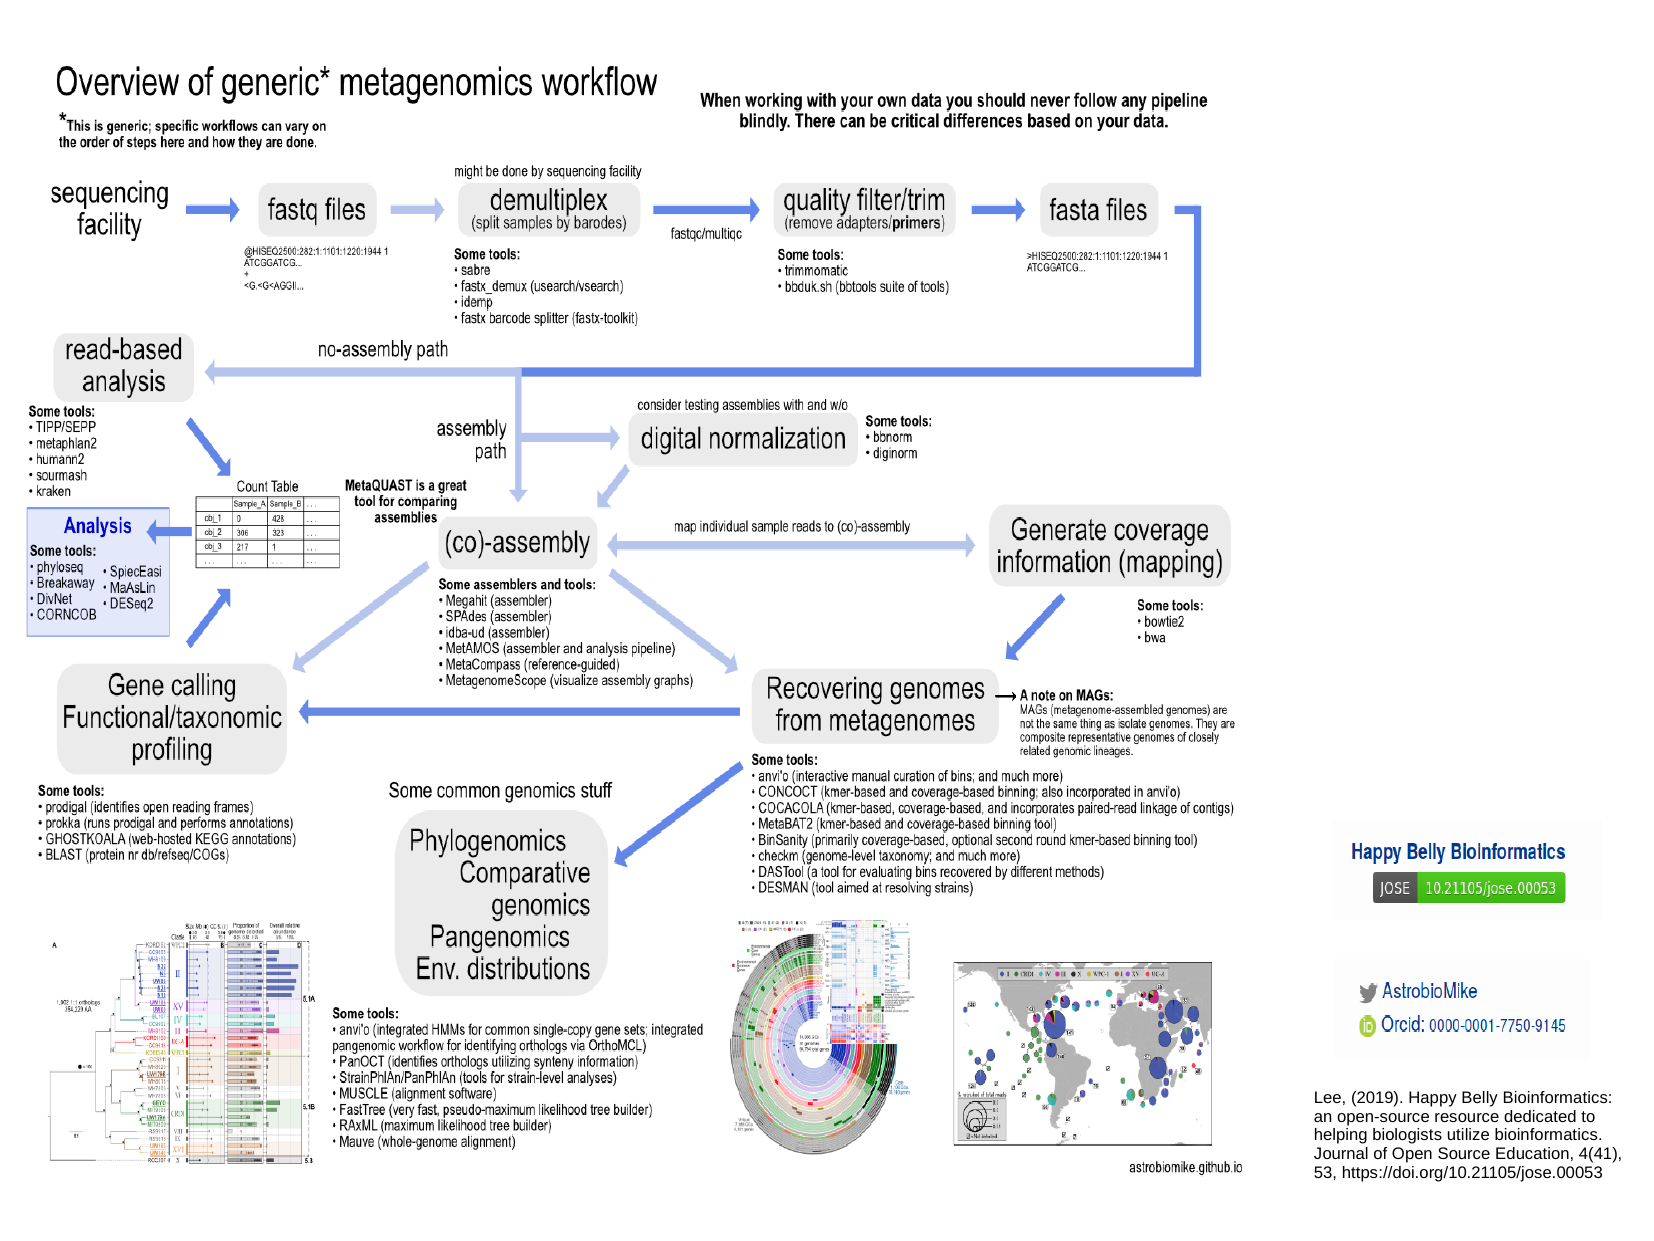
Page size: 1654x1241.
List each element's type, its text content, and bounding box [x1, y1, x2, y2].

text_box Lee, (2019). Happy Belly Bioinformatics: an open-source resource dedicated to helping biologists utilize bioinformatics. Journal of Open Source Education, 4(41), 53, https://doi.org/10.21105/jose.00053 [1299, 1080, 1648, 1230]
picture [1332, 819, 1603, 920]
picture [23, 49, 1246, 1177]
picture [1334, 959, 1590, 1060]
